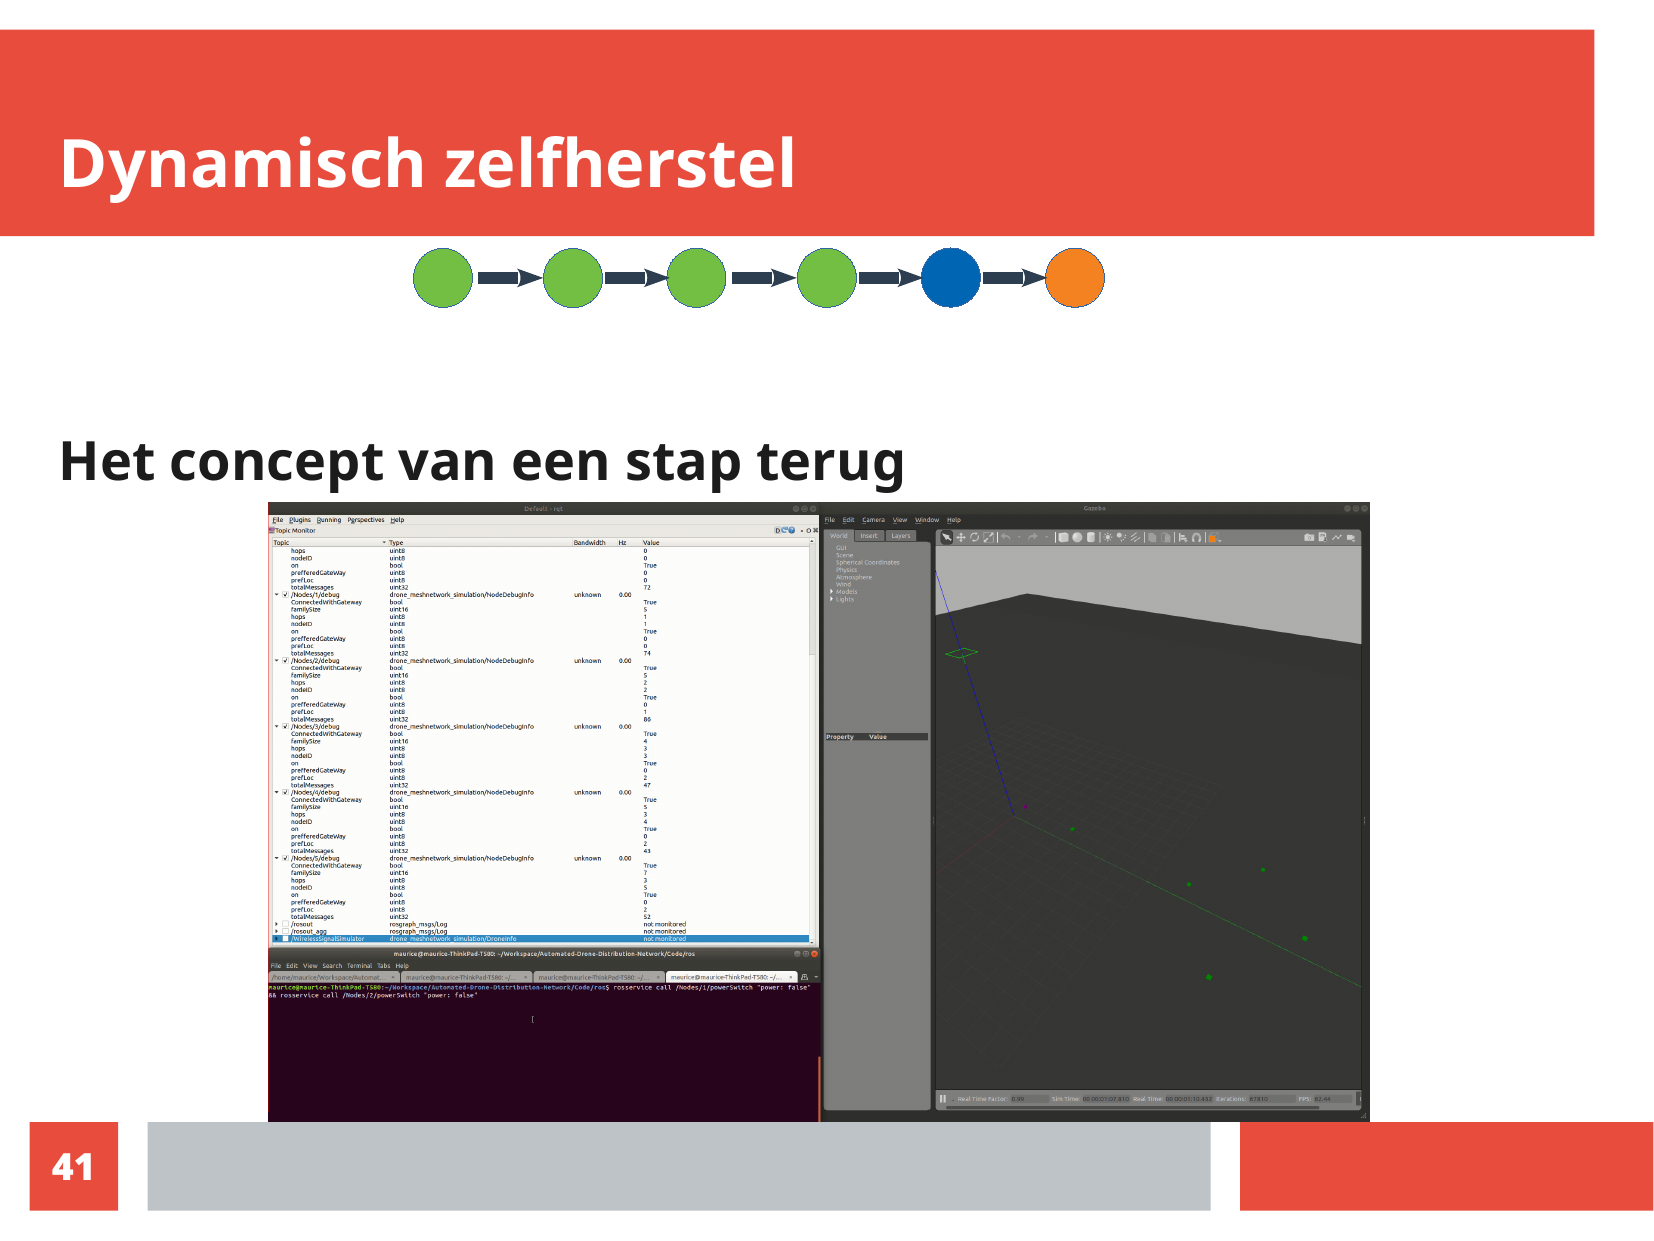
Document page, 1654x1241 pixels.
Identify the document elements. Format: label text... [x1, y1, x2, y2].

title Dynamisch zelfherstel [59, 59, 1595, 207]
list Het concept van een stap terug [59, 324, 1565, 1093]
text_box [543, 248, 603, 308]
text_box [921, 247, 981, 308]
text_box [1045, 248, 1105, 308]
text_box [797, 248, 857, 308]
text_box [666, 248, 726, 308]
text_box [413, 248, 473, 308]
text_box [267, 502, 1371, 1123]
